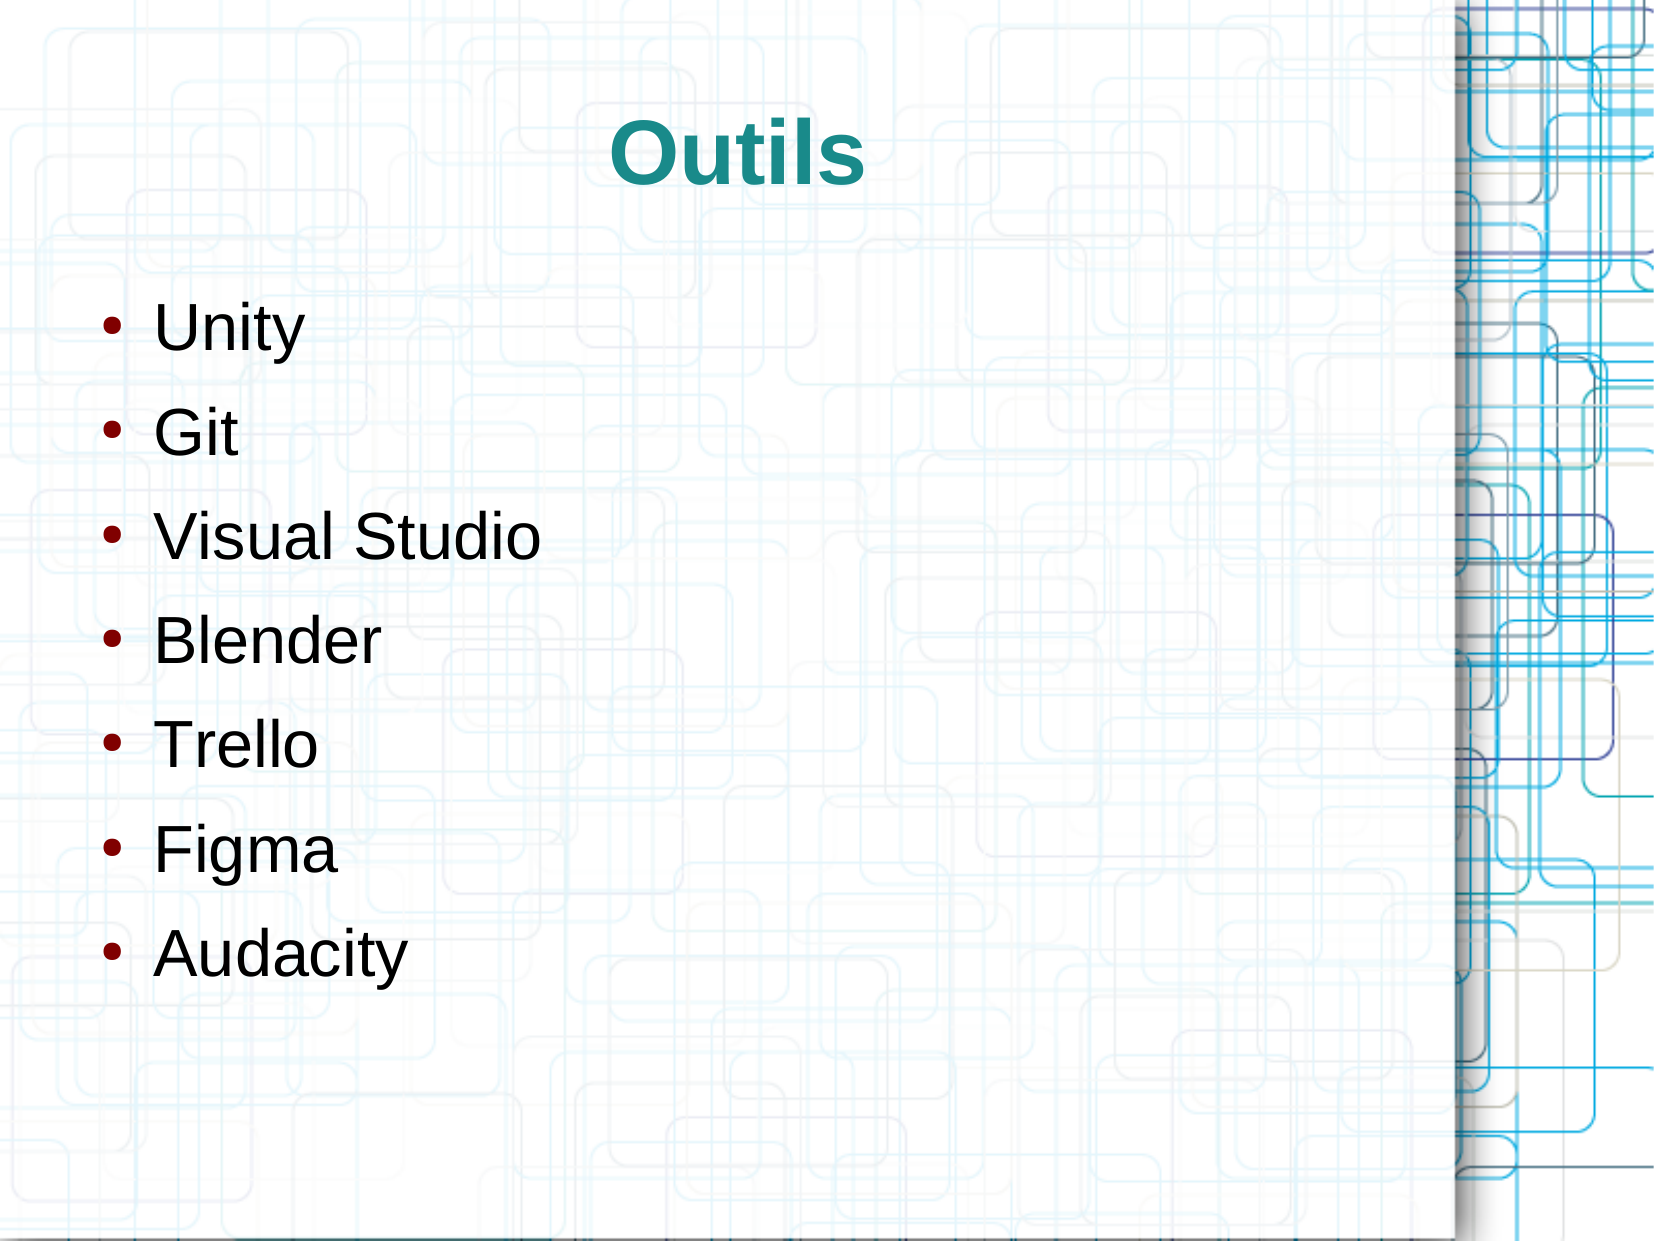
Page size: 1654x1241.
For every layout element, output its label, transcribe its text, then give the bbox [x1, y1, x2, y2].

picture [0, 0, 1654, 1241]
list Unity Git Visual Studio Blender Trello Figma Audacity [82, 290, 1418, 1109]
title Outils [59, 49, 1418, 257]
